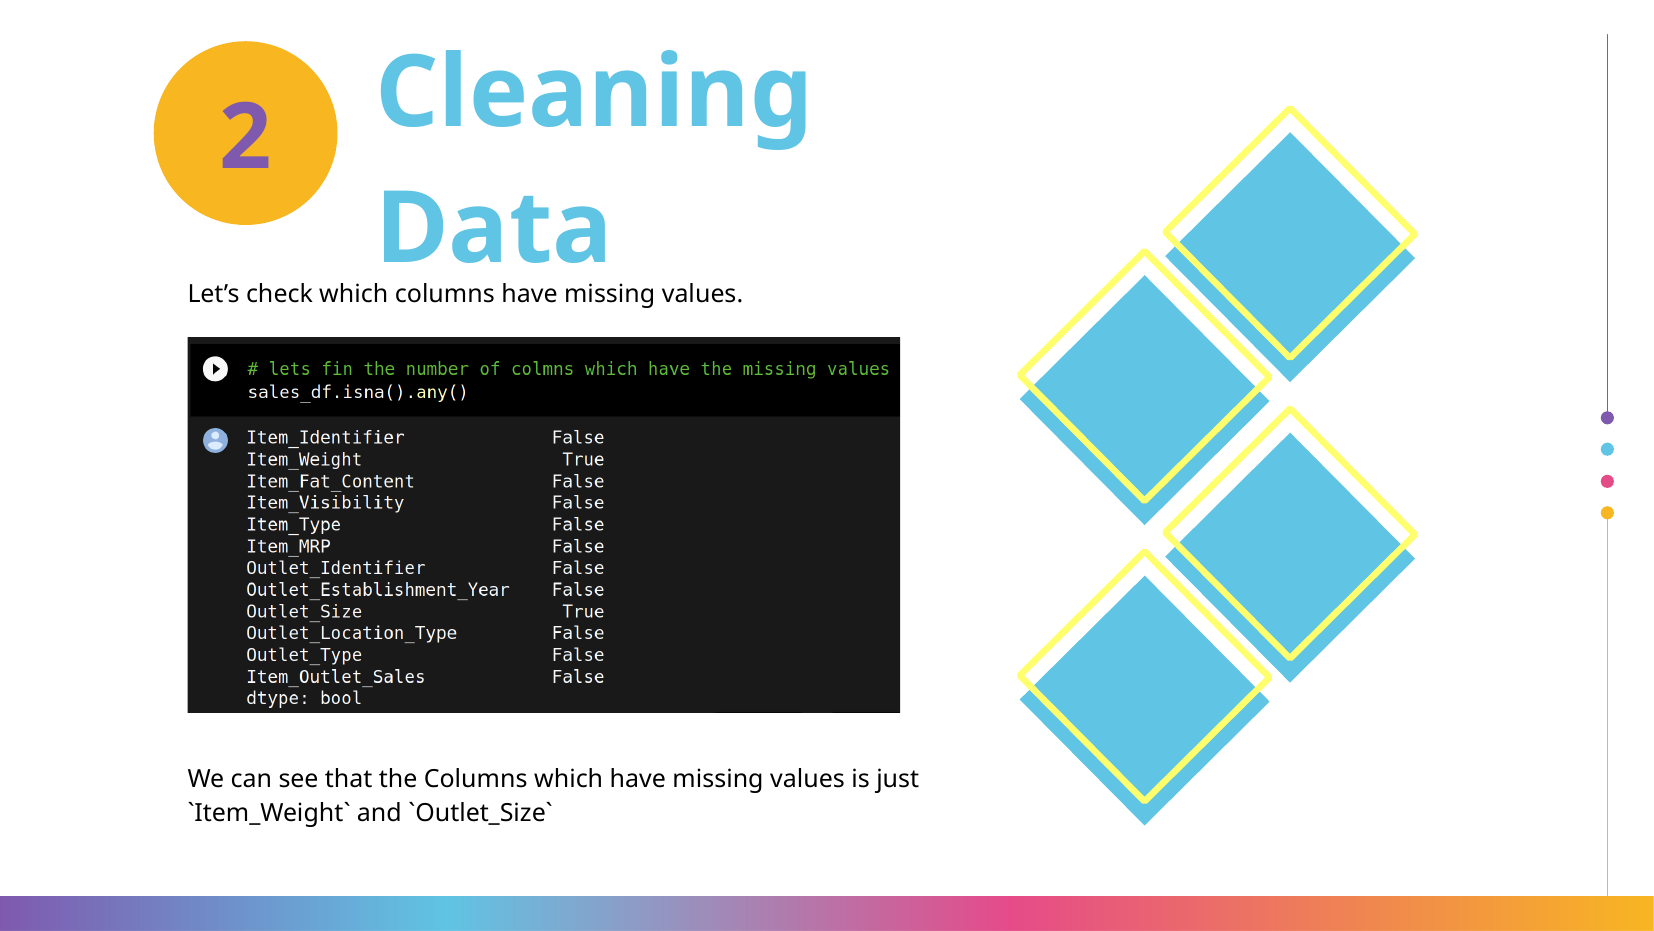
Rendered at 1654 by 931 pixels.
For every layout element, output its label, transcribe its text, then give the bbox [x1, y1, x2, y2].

title We can see that the Columns which have missing values is just `Item_Weight` and `Outlet_Size` [187, 675, 976, 881]
title Let’s check which columns have missing values. [187, 187, 1088, 364]
picture [187, 337, 901, 675]
text_box 2 [153, 41, 338, 204]
title Cleaning Data [375, 10, 1013, 187]
picture [0, 896, 1654, 931]
